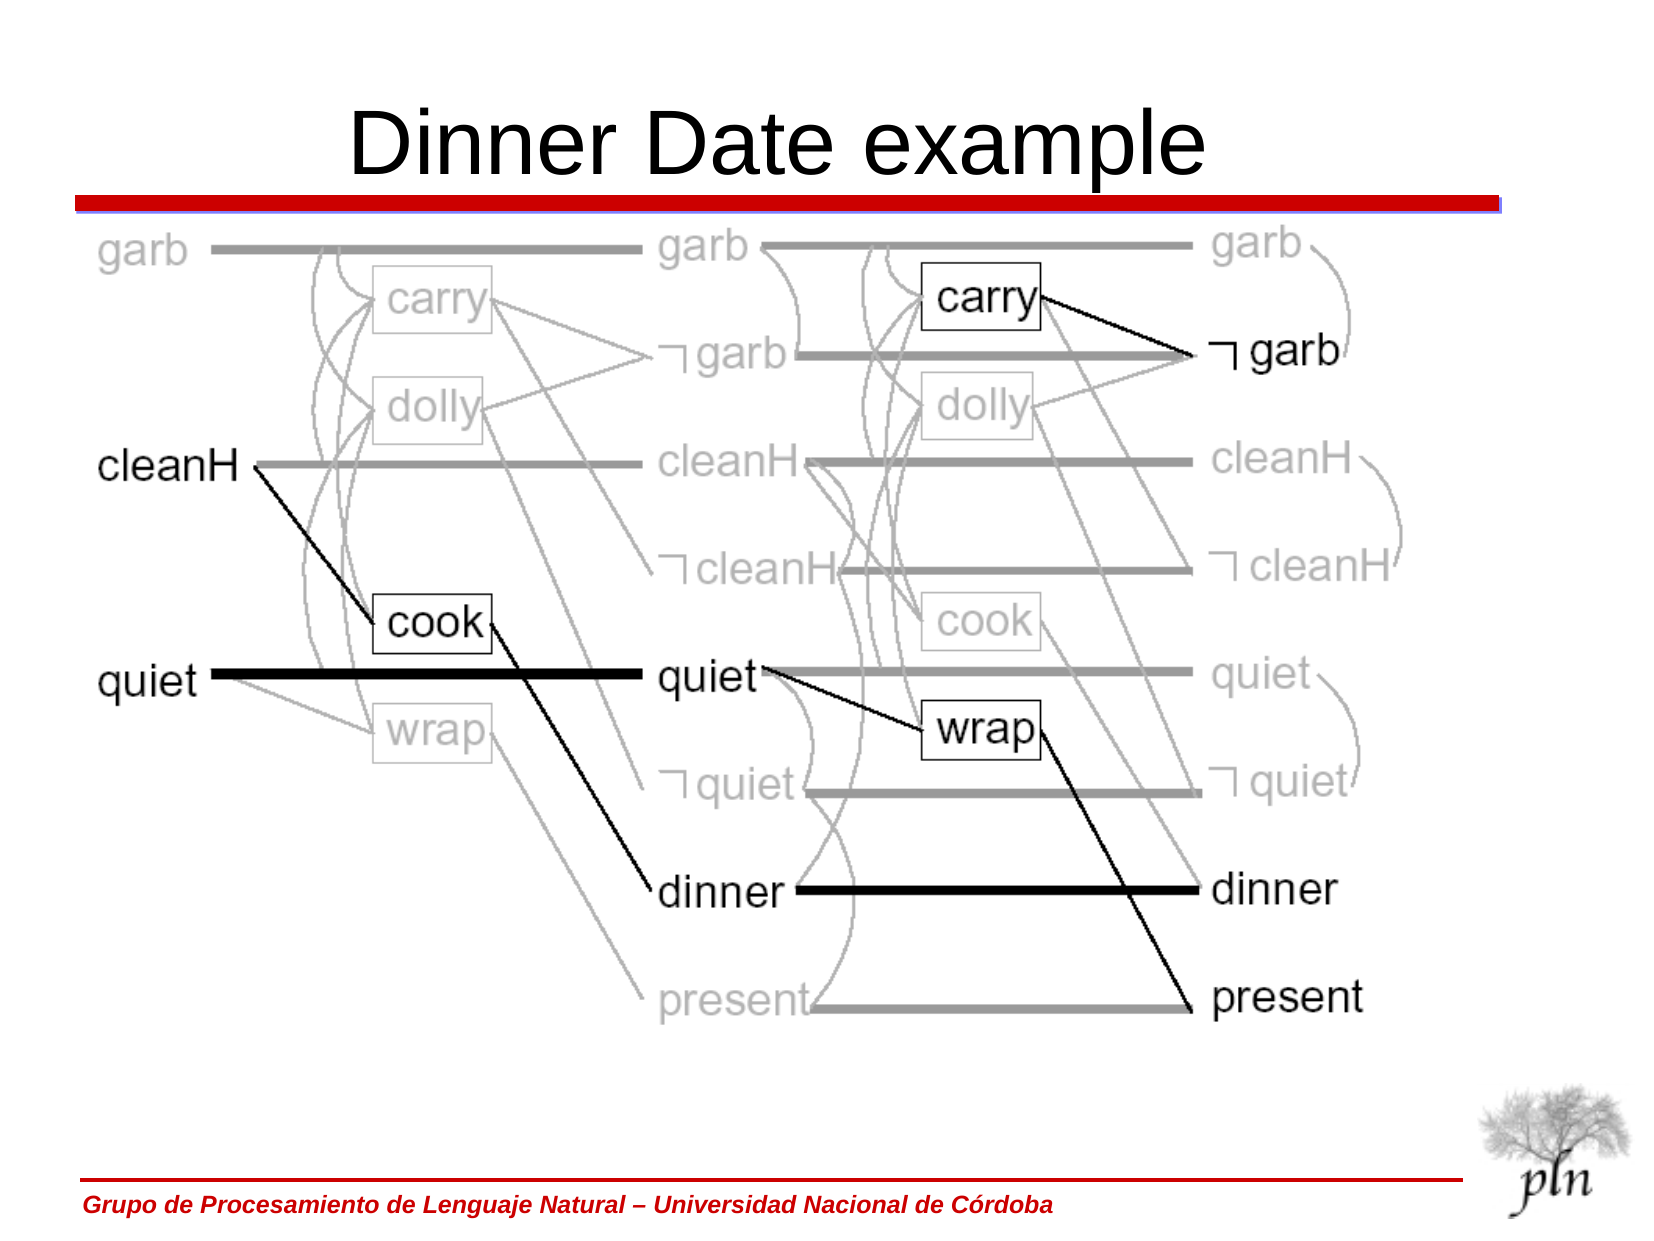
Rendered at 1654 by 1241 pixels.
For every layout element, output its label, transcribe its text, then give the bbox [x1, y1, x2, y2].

title Dinner Date example [100, 12, 1426, 200]
picture [1477, 1083, 1635, 1219]
picture [66, 214, 1434, 1051]
